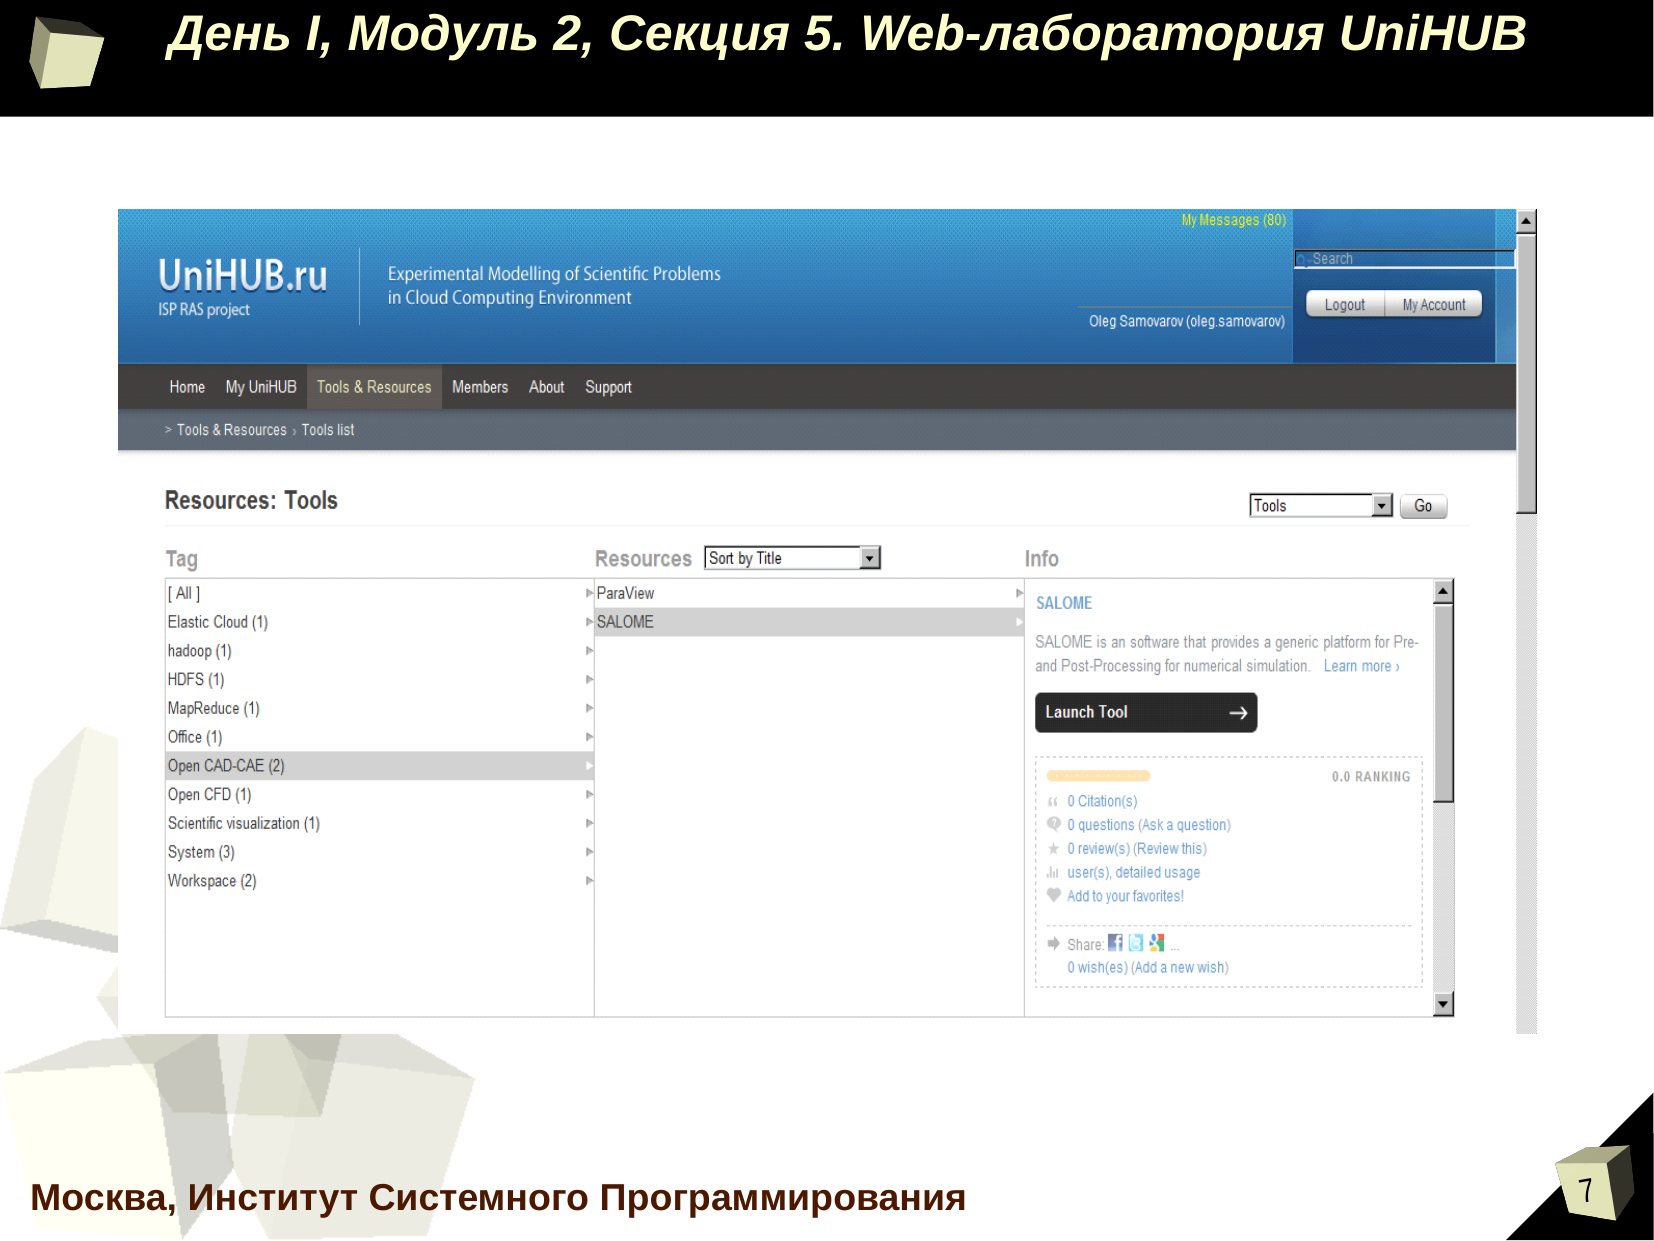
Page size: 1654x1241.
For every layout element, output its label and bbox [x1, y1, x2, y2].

picture [464, 1193, 472, 1198]
picture [0, 209, 1537, 1241]
